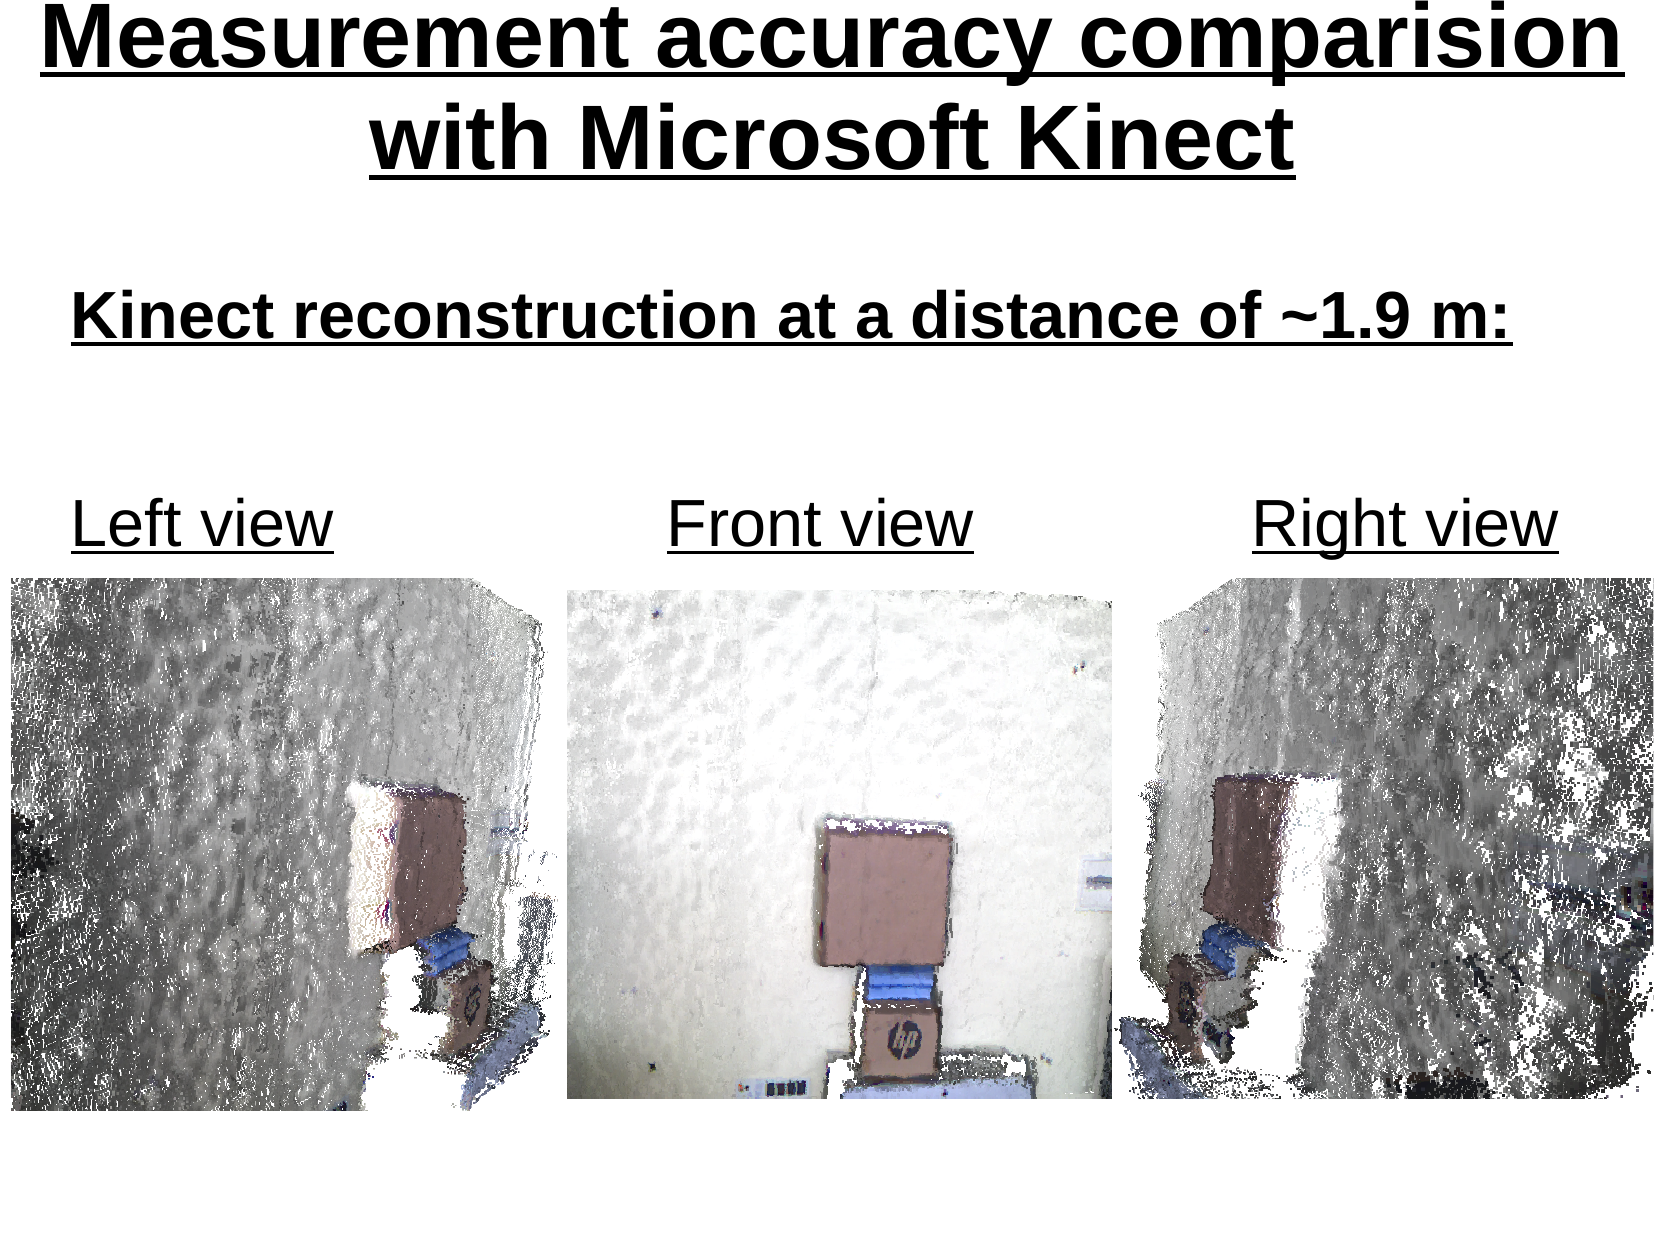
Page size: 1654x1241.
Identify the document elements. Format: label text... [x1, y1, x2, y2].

list Kinect reconstruction at a distance of ~1.9 m: Left view Front view Right view [0, 173, 1654, 1010]
title Measurement accuracy comparision with Microsoft Kinect [0, 0, 1654, 173]
picture [11, 578, 1654, 1111]
